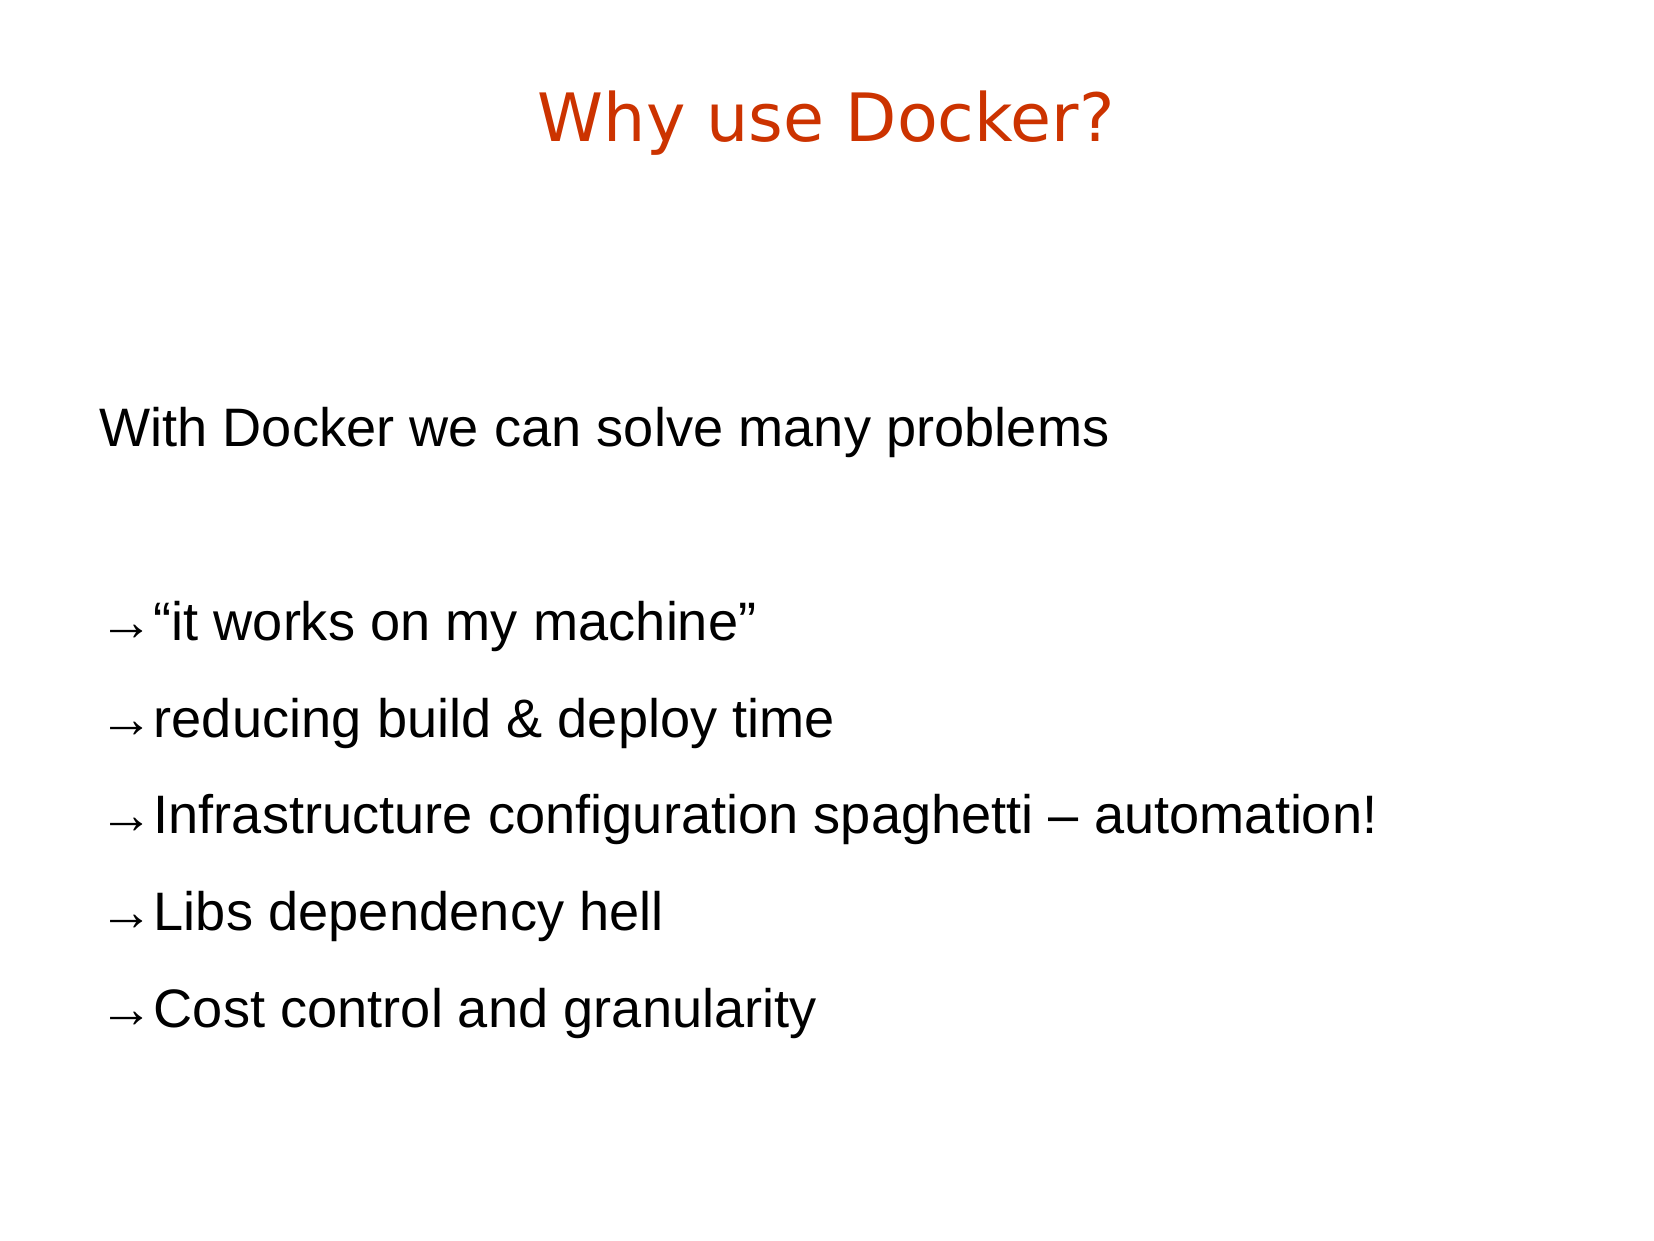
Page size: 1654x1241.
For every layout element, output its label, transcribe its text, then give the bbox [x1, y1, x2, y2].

text_box Why use Docker? [523, 72, 1131, 166]
text_box With Docker we can solve many problems →“it works on my machine” →reducing build & deploy time →Infrastructure configuration spaghetti – automation! →Libs dependency hell →Cost control and granularity [84, 360, 1569, 1017]
